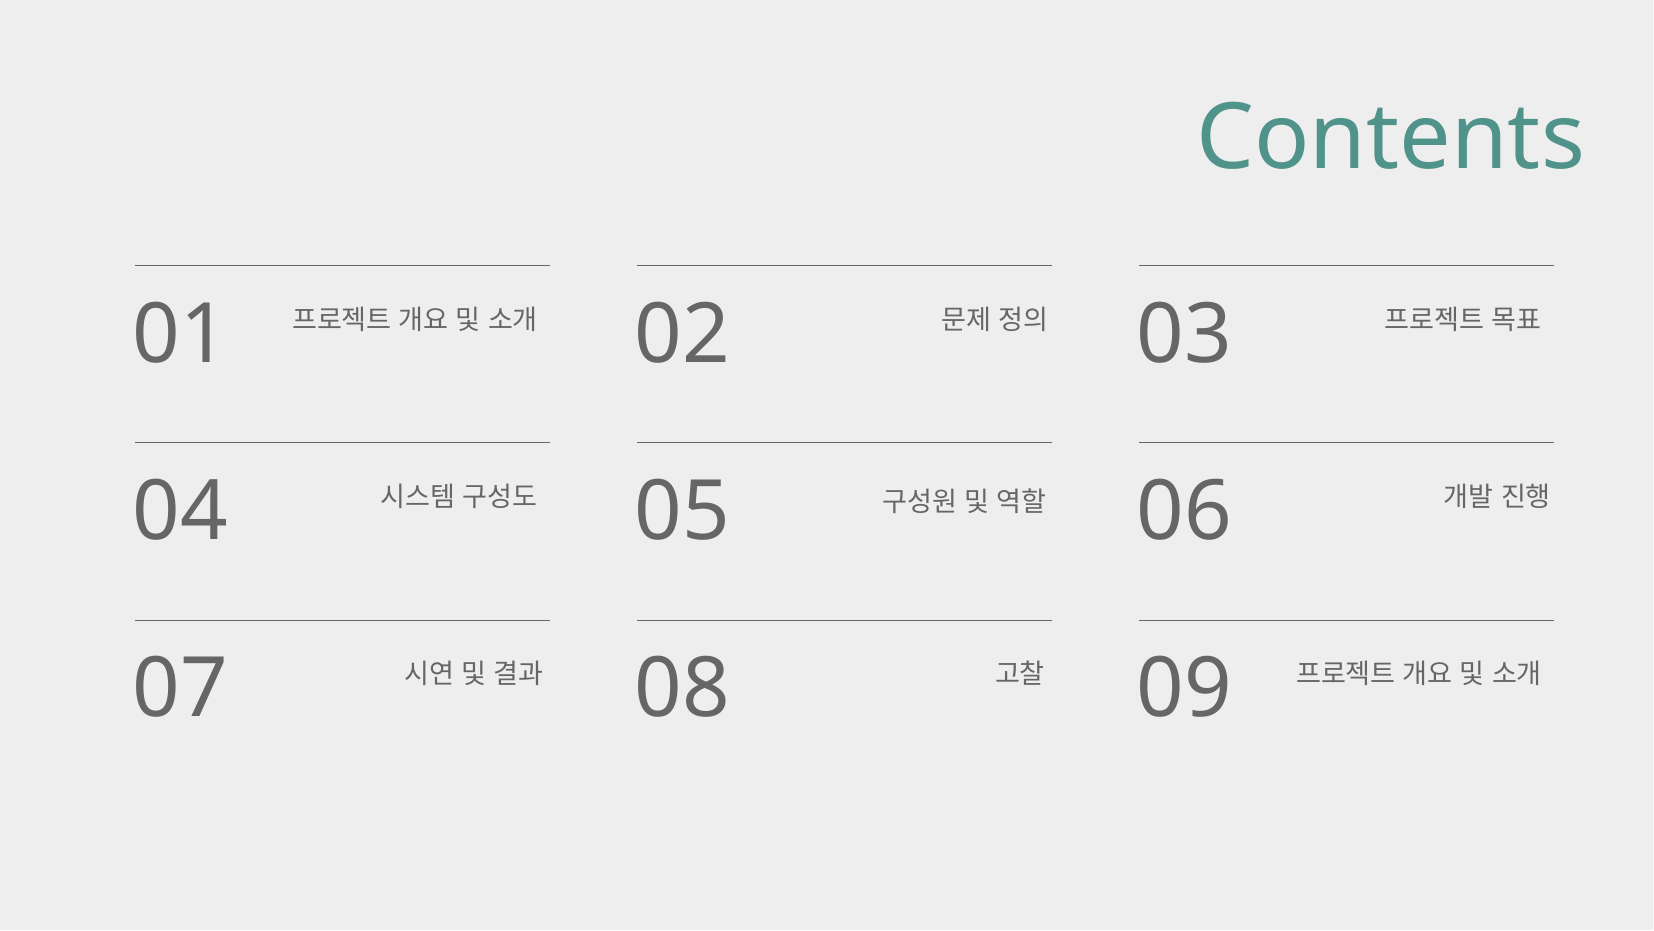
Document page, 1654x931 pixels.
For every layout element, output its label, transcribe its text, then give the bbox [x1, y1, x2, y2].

text_box 03 [1122, 265, 1270, 402]
text_box 구성원 및 역할 [797, 472, 1063, 566]
text_box 시스템 구성도 [295, 468, 562, 562]
text_box 08 [620, 620, 768, 756]
text_box 프로젝트 목표 [1299, 291, 1565, 384]
text_box 04 [118, 442, 266, 579]
text_box 문제 정의 [856, 291, 1093, 384]
text_box 07 [118, 620, 266, 756]
title Contents [1151, 0, 1630, 267]
text_box 개발 진행 [1358, 468, 1595, 562]
text_box 프로젝트 개요 및 소개 [1210, 645, 1595, 739]
text_box 시연 및 결과 [318, 645, 585, 739]
text_box 06 [1122, 442, 1270, 579]
text_box 09 [1122, 620, 1270, 756]
text_box 05 [620, 442, 768, 579]
text_box 02 [620, 265, 768, 402]
text_box 01 [118, 265, 266, 402]
text_box 프로젝트 개요 및 소개 [206, 291, 591, 384]
text_box 고찰 [909, 645, 1087, 739]
